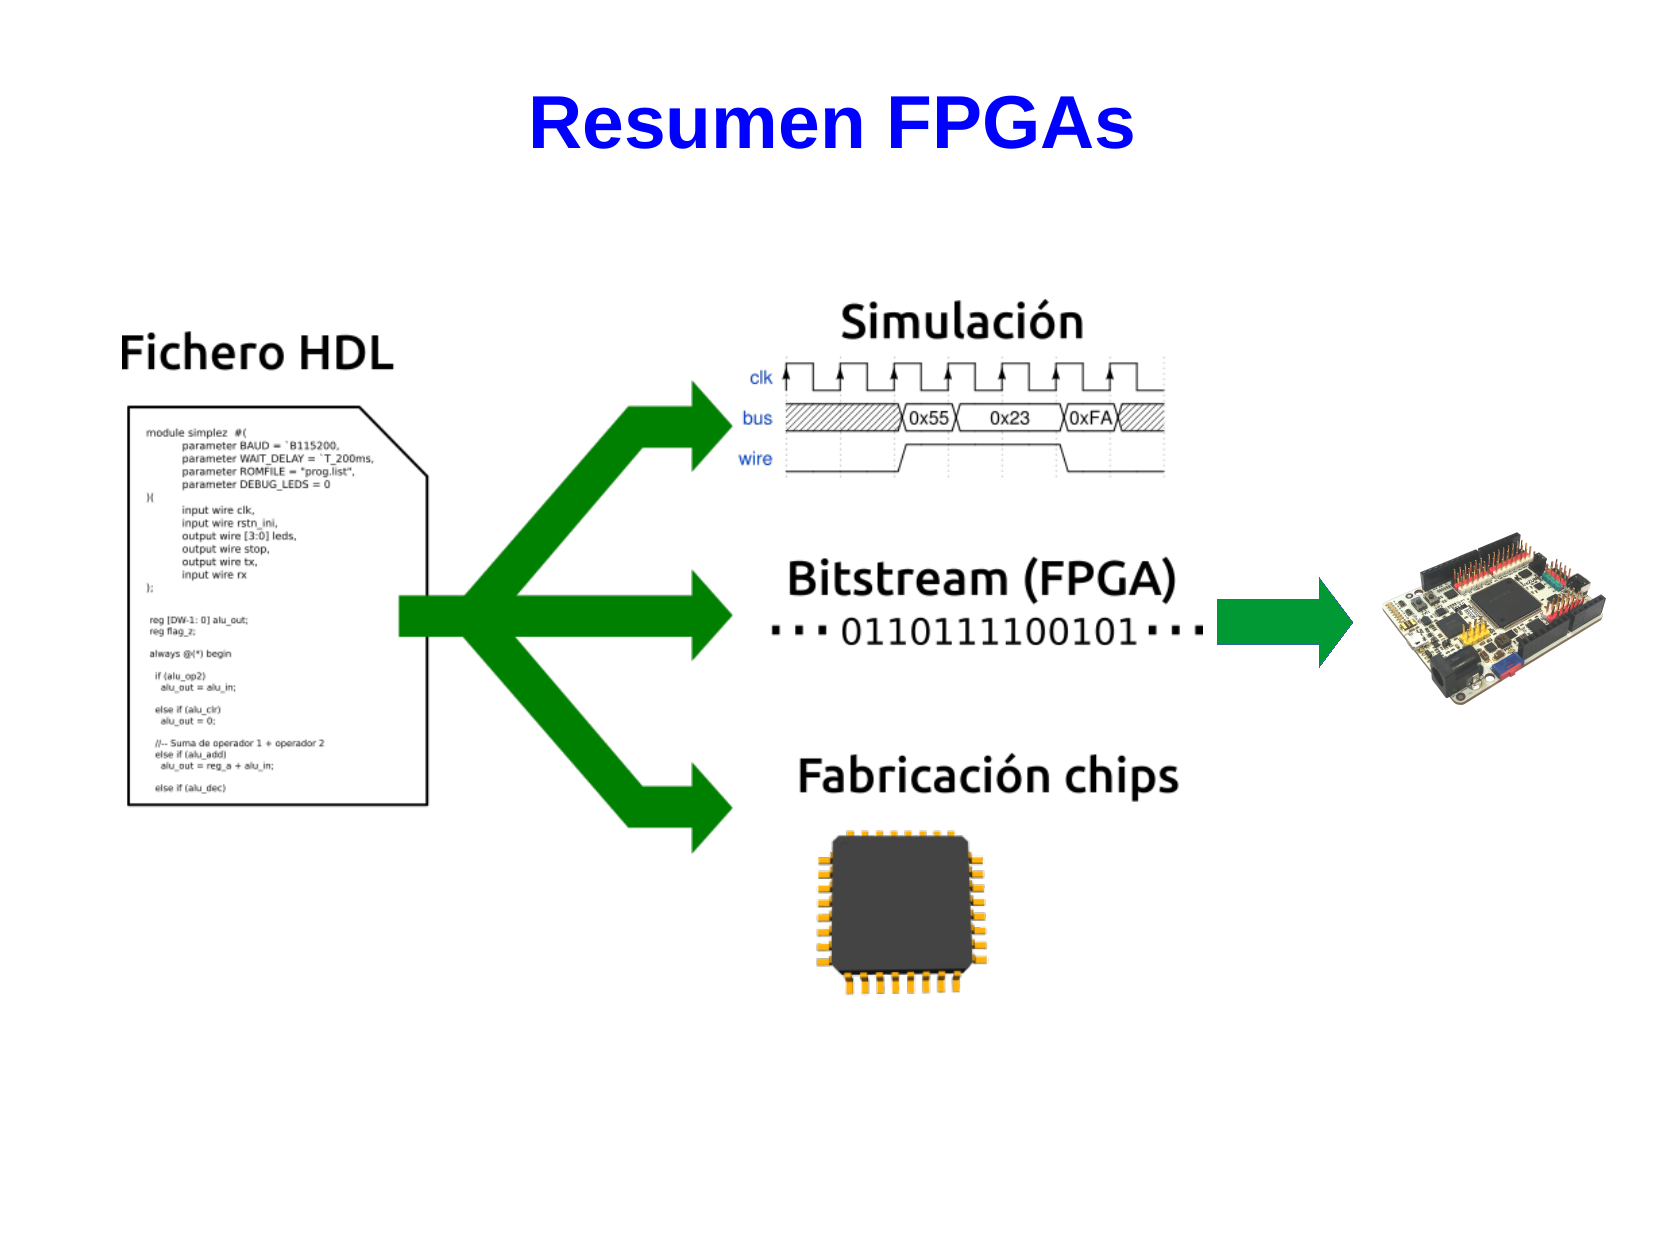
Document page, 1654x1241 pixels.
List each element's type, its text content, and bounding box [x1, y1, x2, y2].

text_box [1217, 577, 1353, 668]
picture [1382, 532, 1606, 705]
text_box Resumen FPGAs [330, 73, 1336, 196]
picture [122, 299, 1203, 998]
